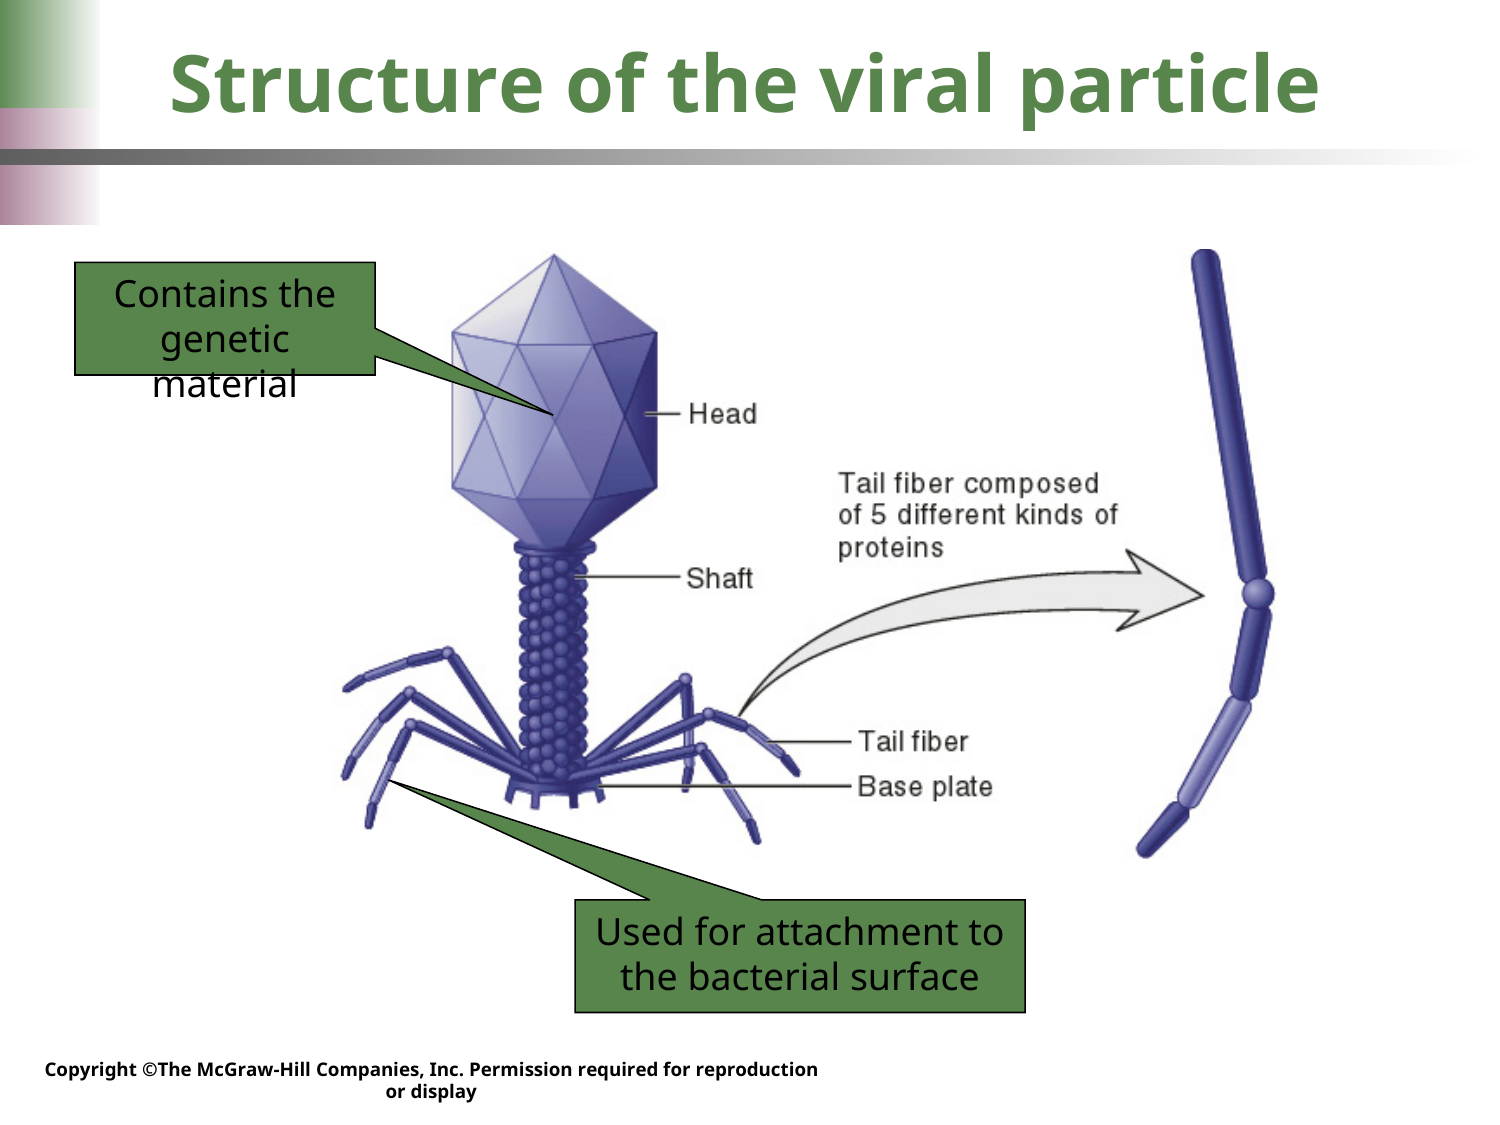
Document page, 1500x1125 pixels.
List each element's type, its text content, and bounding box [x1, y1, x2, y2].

title Structure of the viral particle [133, 24, 1359, 138]
picture [237, 249, 1363, 882]
text_box Used for attachment to the bacterial surface [388, 779, 1026, 1013]
text_box Contains the genetic material [75, 262, 554, 416]
text_box Copyright ©The McGraw-Hill Companies, Inc. Permission required for reproduction or display [24, 1049, 838, 1088]
